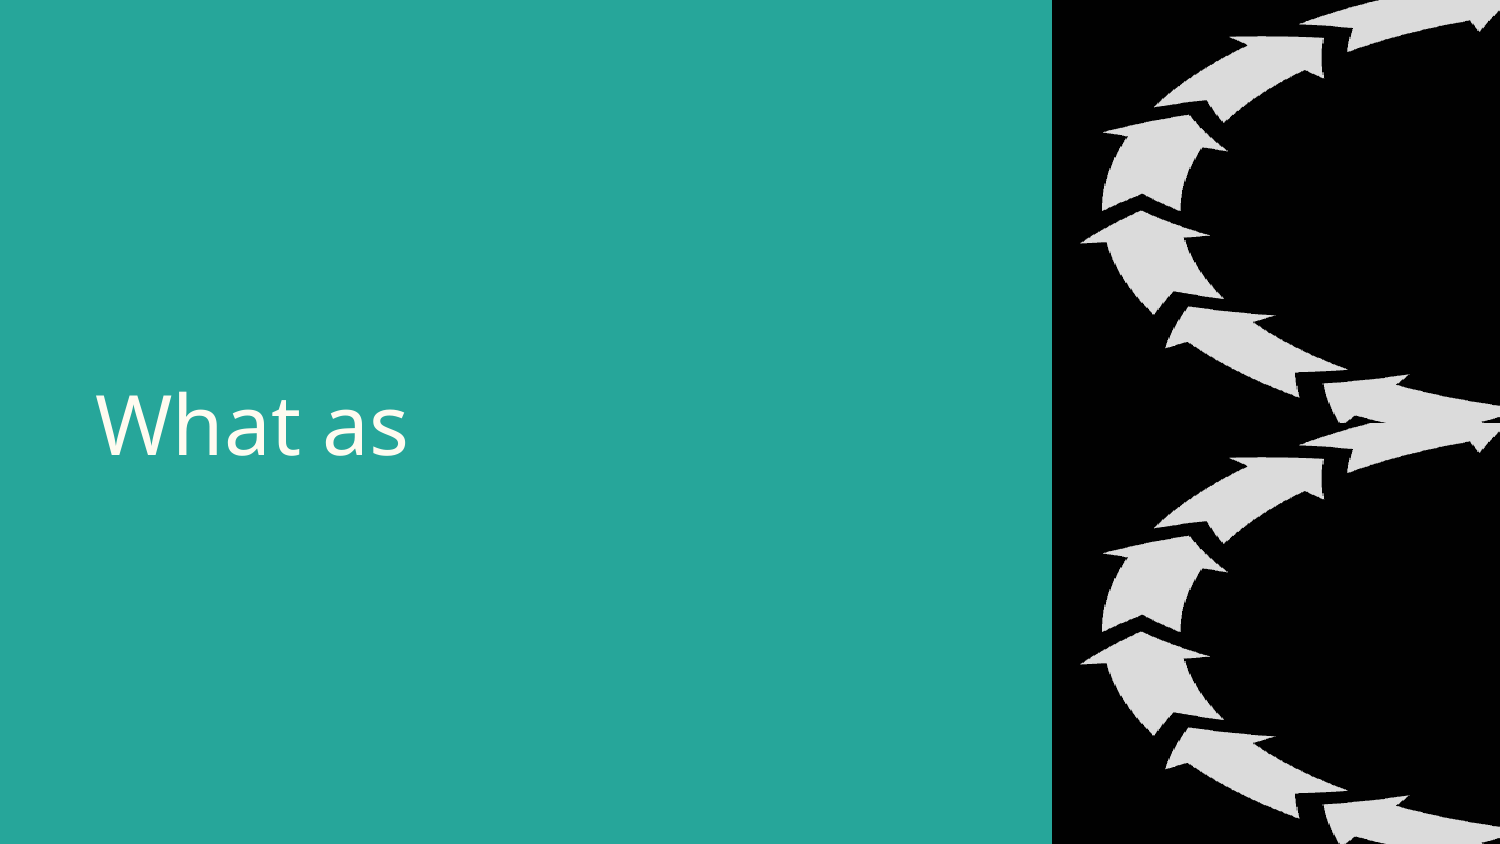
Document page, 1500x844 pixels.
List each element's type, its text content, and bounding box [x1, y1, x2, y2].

picture [1052, 0, 1500, 844]
title What as [80, 86, 1000, 758]
